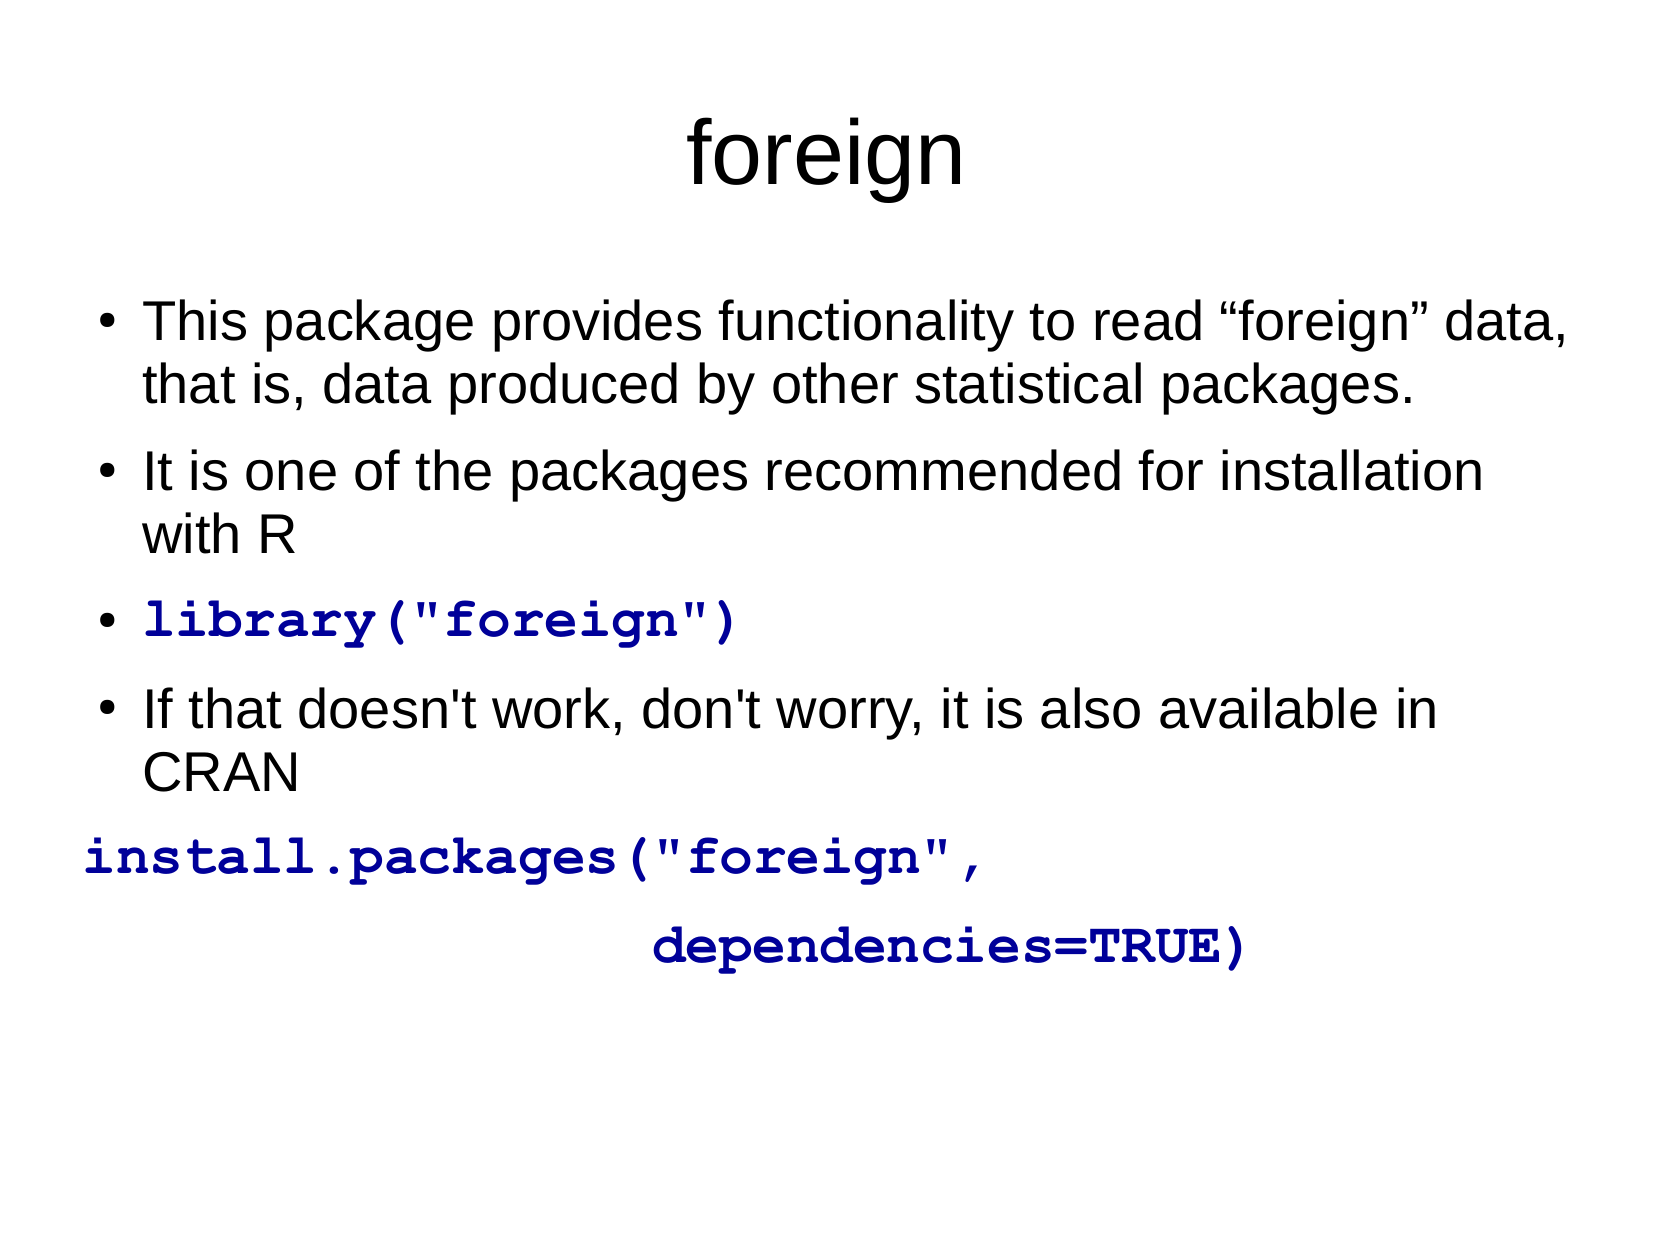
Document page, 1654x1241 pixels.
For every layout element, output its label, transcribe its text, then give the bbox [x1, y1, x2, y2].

title foreign [82, 49, 1571, 257]
list This package provides functionality to read “foreign” data, that is, data produced by other statistical packages. It is one of the packages recommended for installation with R library("foreign") If that doesn't work, don't worry, it is also available in CRAN install.packages("foreign", dependencies=TRUE) [82, 290, 1571, 1010]
